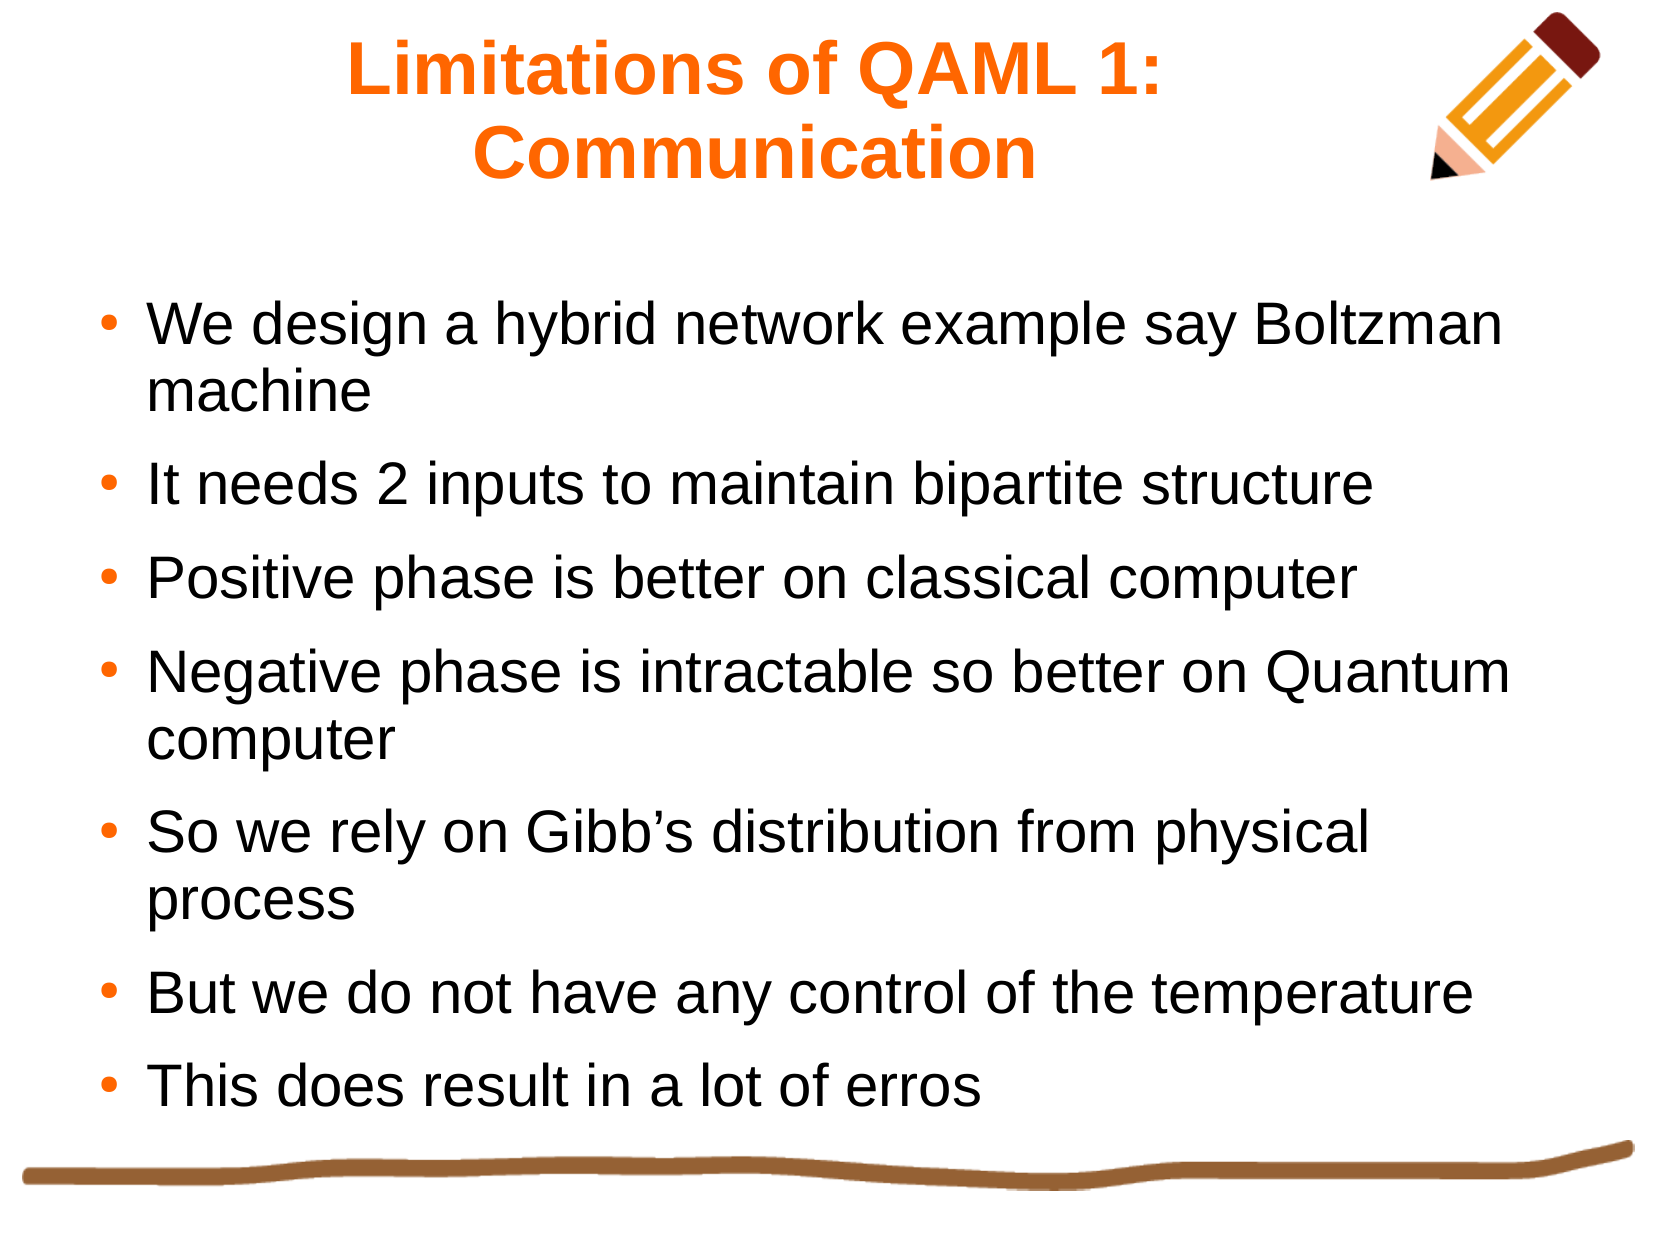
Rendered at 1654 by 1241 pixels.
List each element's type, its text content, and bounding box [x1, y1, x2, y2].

picture [22, 1140, 1635, 1191]
list We design a hybrid network example say Boltzman machine It needs 2 inputs to maintain bipartite structure Positive phase is better on classical computer Negative phase is intractable so better on Quantum computer So we rely on Gibb’s distribution from physical process But we do not have any control of the temperature This does result in a lot of erros [82, 290, 1571, 1122]
picture [1430, 12, 1601, 181]
title Limitations of QAML 1: Communication [82, 26, 1430, 195]
